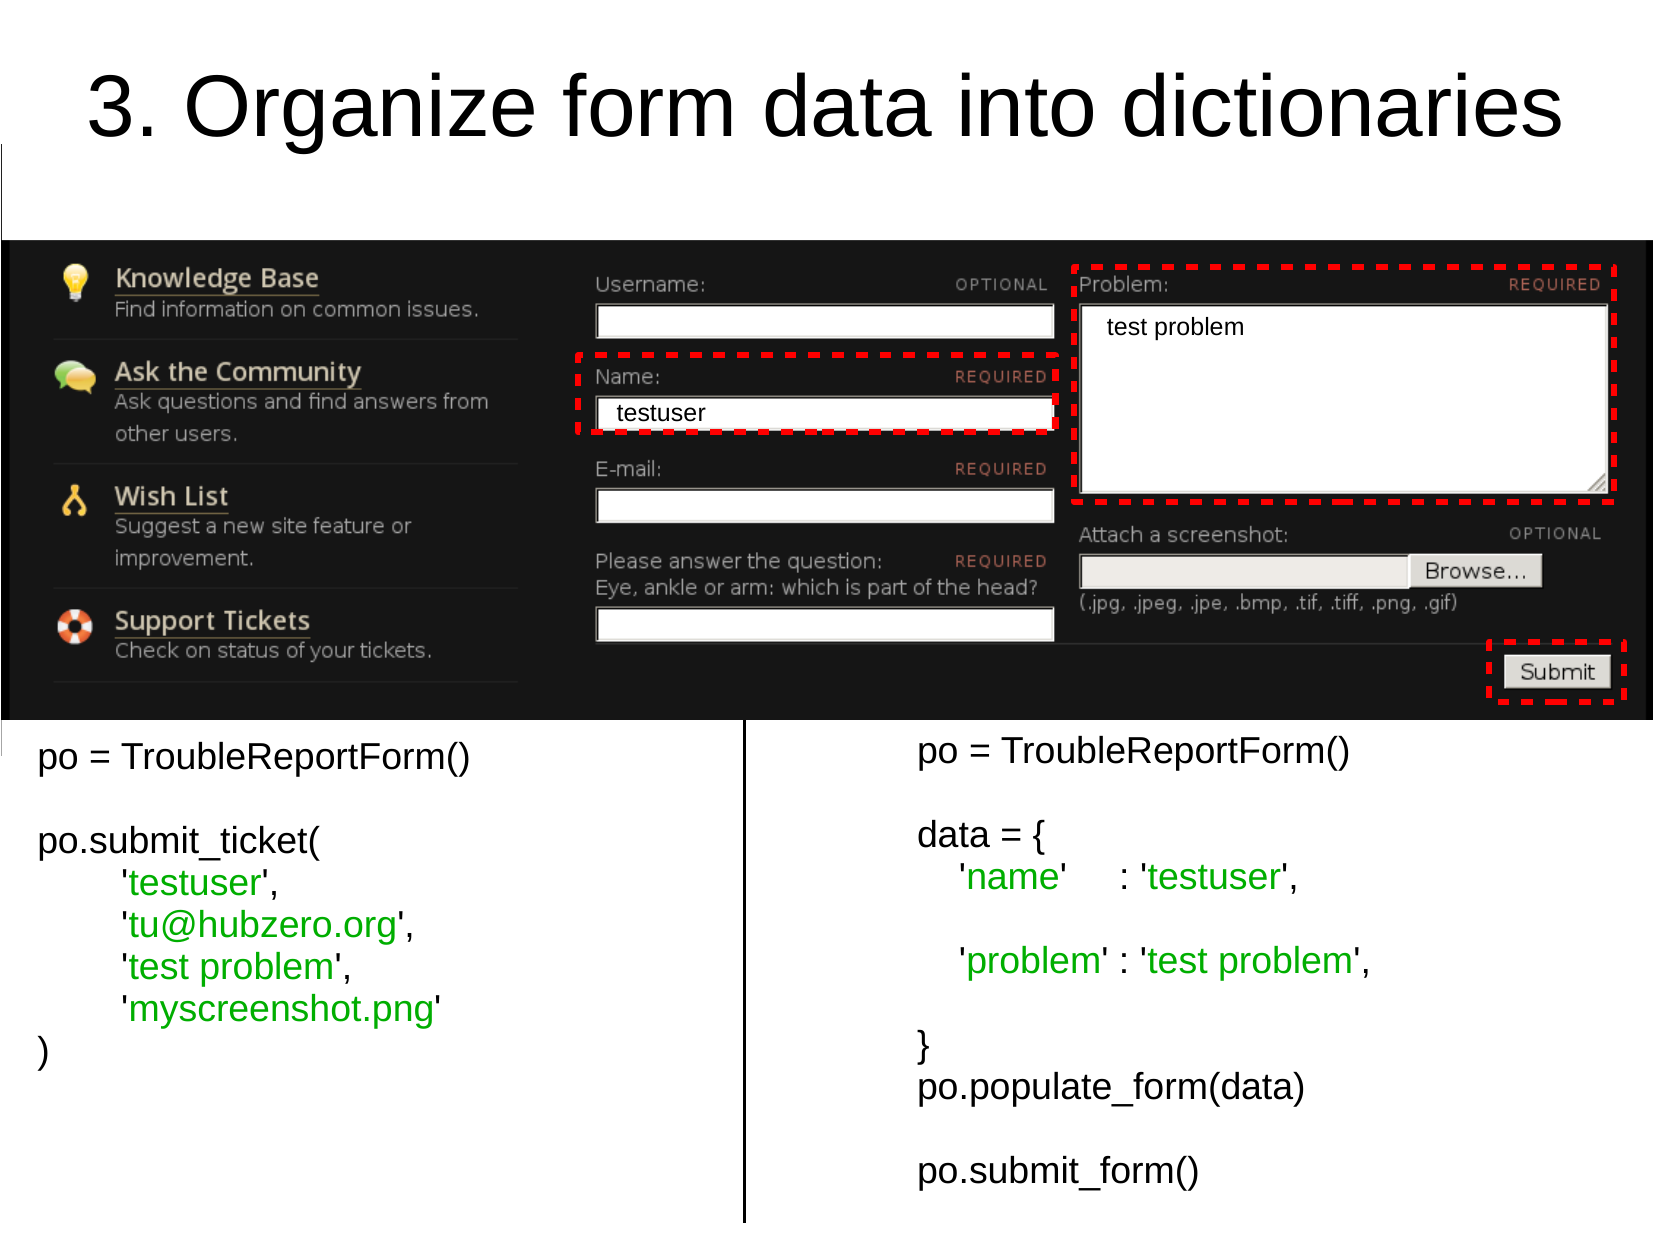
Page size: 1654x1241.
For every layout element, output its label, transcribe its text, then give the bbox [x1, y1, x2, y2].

text_box po = TroubleReportForm() po.submit_ticket( 'testuser', 'tu@hubzero.org', 'test problem', 'myscreenshot.png' ) [22, 728, 661, 1186]
text_box po = TroubleReportForm() data = { 'name' : 'testuser', 'problem' : 'test problem', } po.populate_form(data) po.submit_form() [902, 722, 1540, 1241]
text_box [1, 2, 1653, 241]
text_box testuser [601, 390, 721, 434]
text_box [1, 720, 743, 1213]
picture [1, 241, 1653, 720]
title 3. Organize form data into dictionaries [82, 2, 1571, 210]
text_box test problem [1092, 305, 1260, 349]
text_box [746, 720, 1653, 1213]
